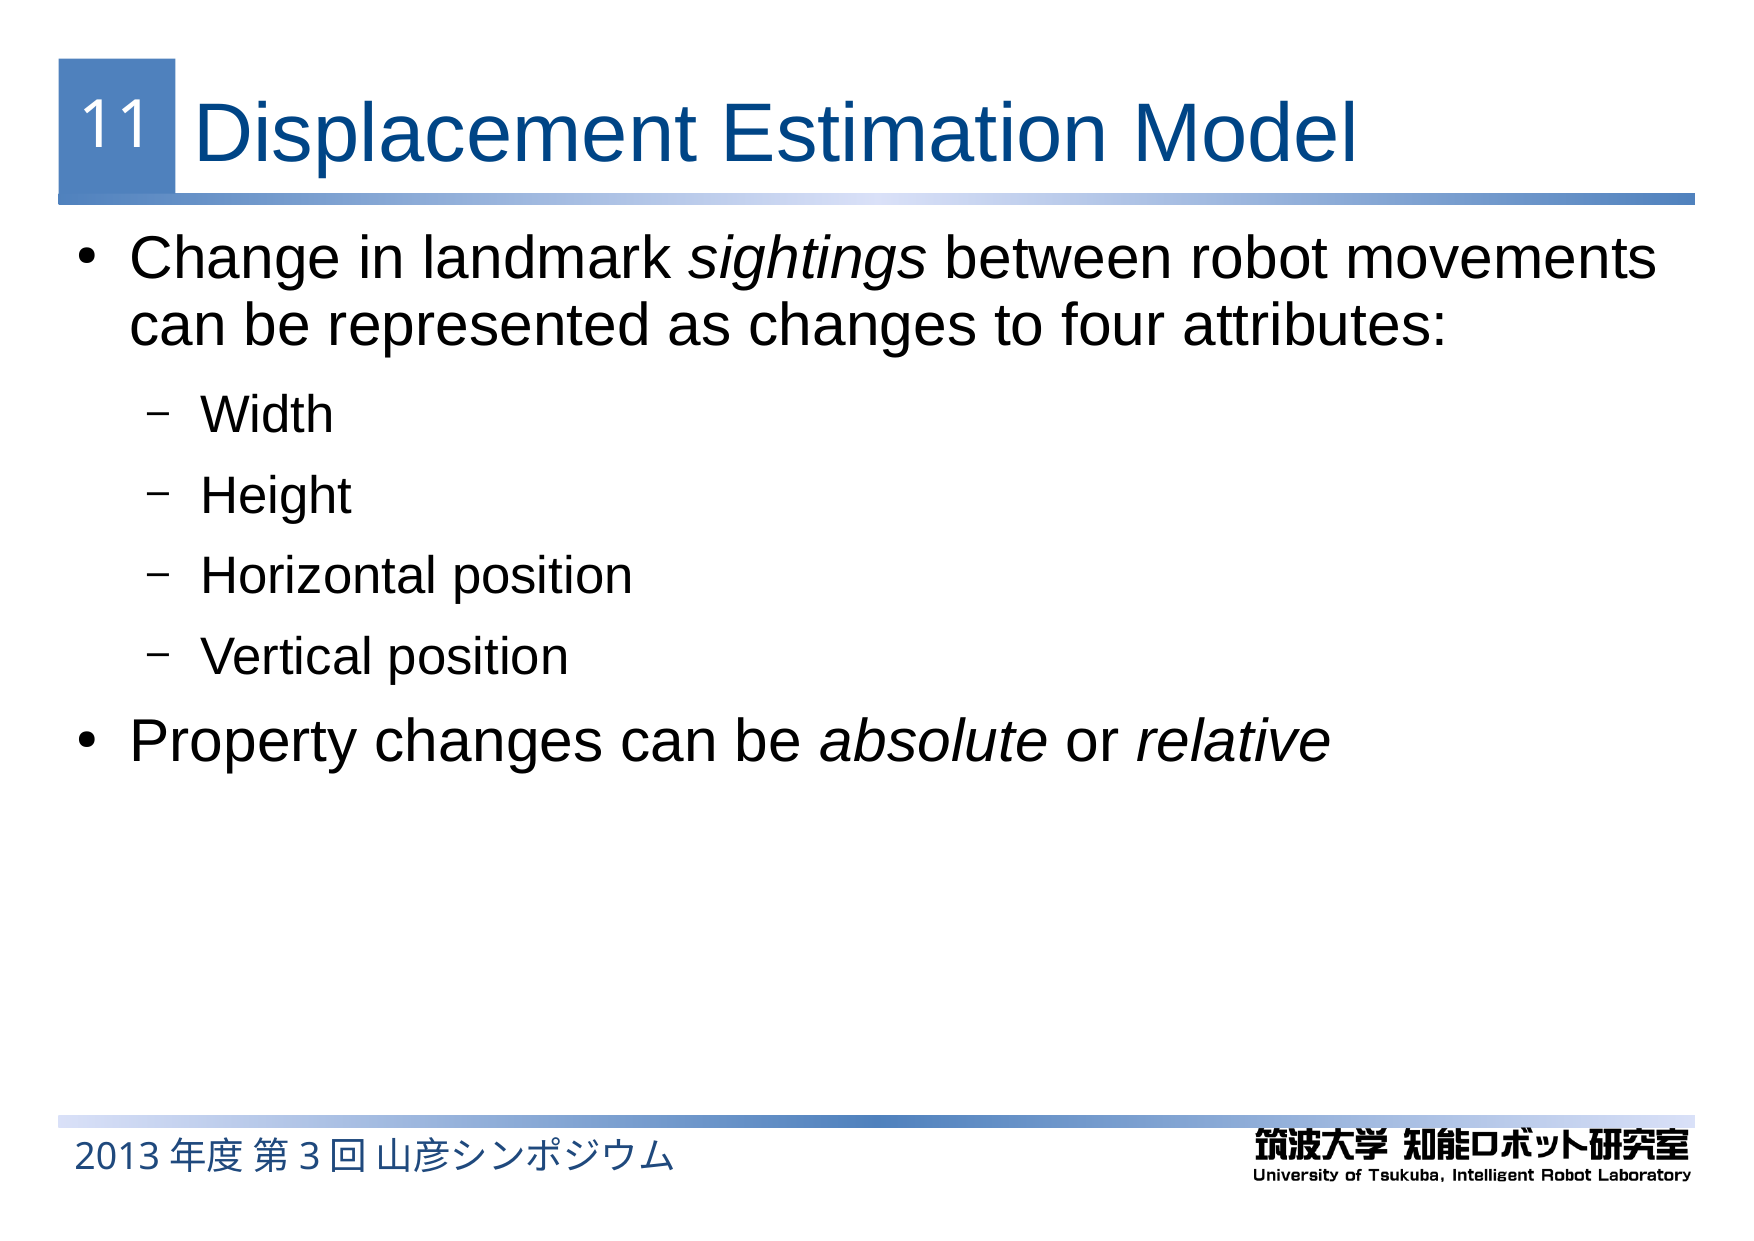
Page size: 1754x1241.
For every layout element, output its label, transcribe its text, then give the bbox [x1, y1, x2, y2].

picture [1252, 1127, 1691, 1182]
title Displacement Estimation Model [193, 61, 1651, 205]
list Change in landmark sightings between robot movements can be represented as changes to four attributes: Width Height Horizontal position Vertical position Property changes can be absolute or relative [58, 223, 1696, 839]
